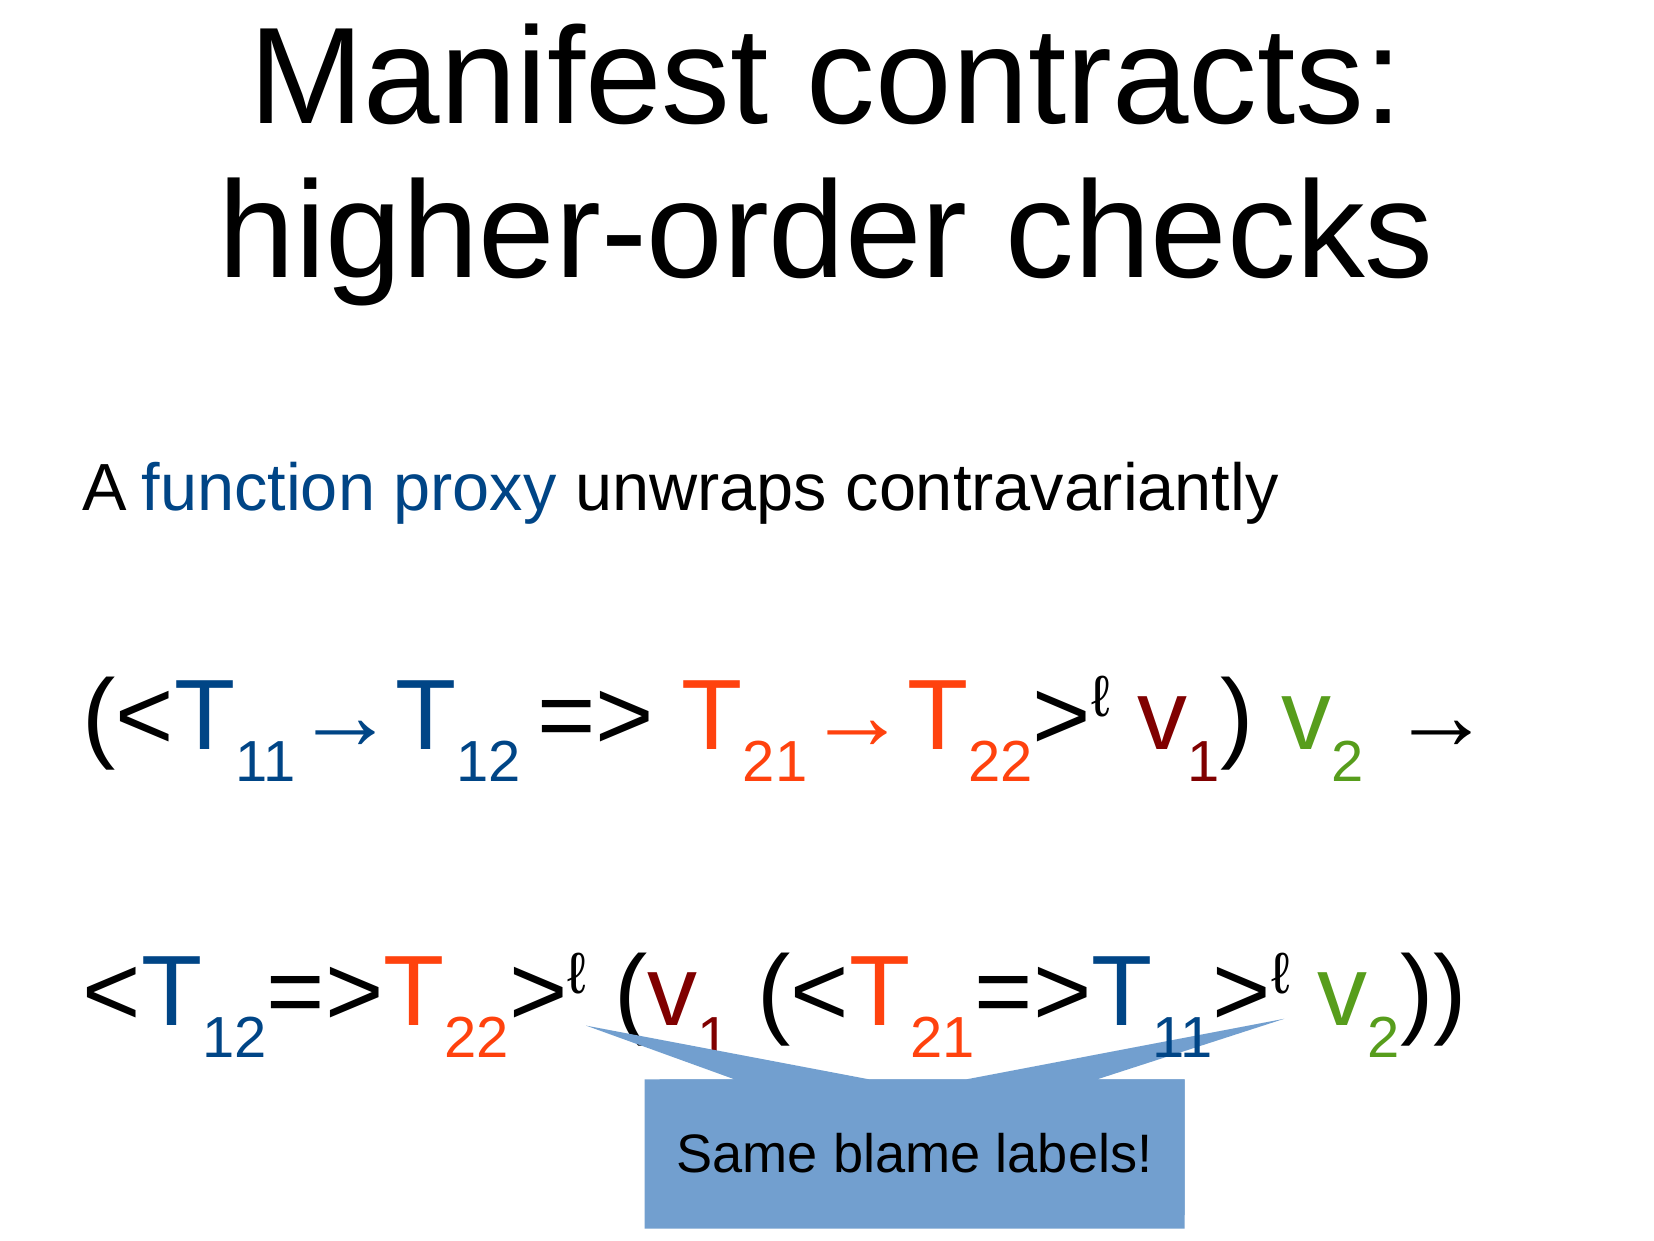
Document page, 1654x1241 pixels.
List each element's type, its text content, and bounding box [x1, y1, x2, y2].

list A function proxy unwraps contravariantly (<T11→T12 => T21→T22>ℓ v1) v2 → <T12=>T22>ℓ (v1 (<T21=>T11>ℓ v2)) [82, 450, 1571, 1170]
title Manifest contracts: higher-order checks [82, 0, 1571, 307]
text_box Same blame labels! [586, 1025, 1185, 1229]
